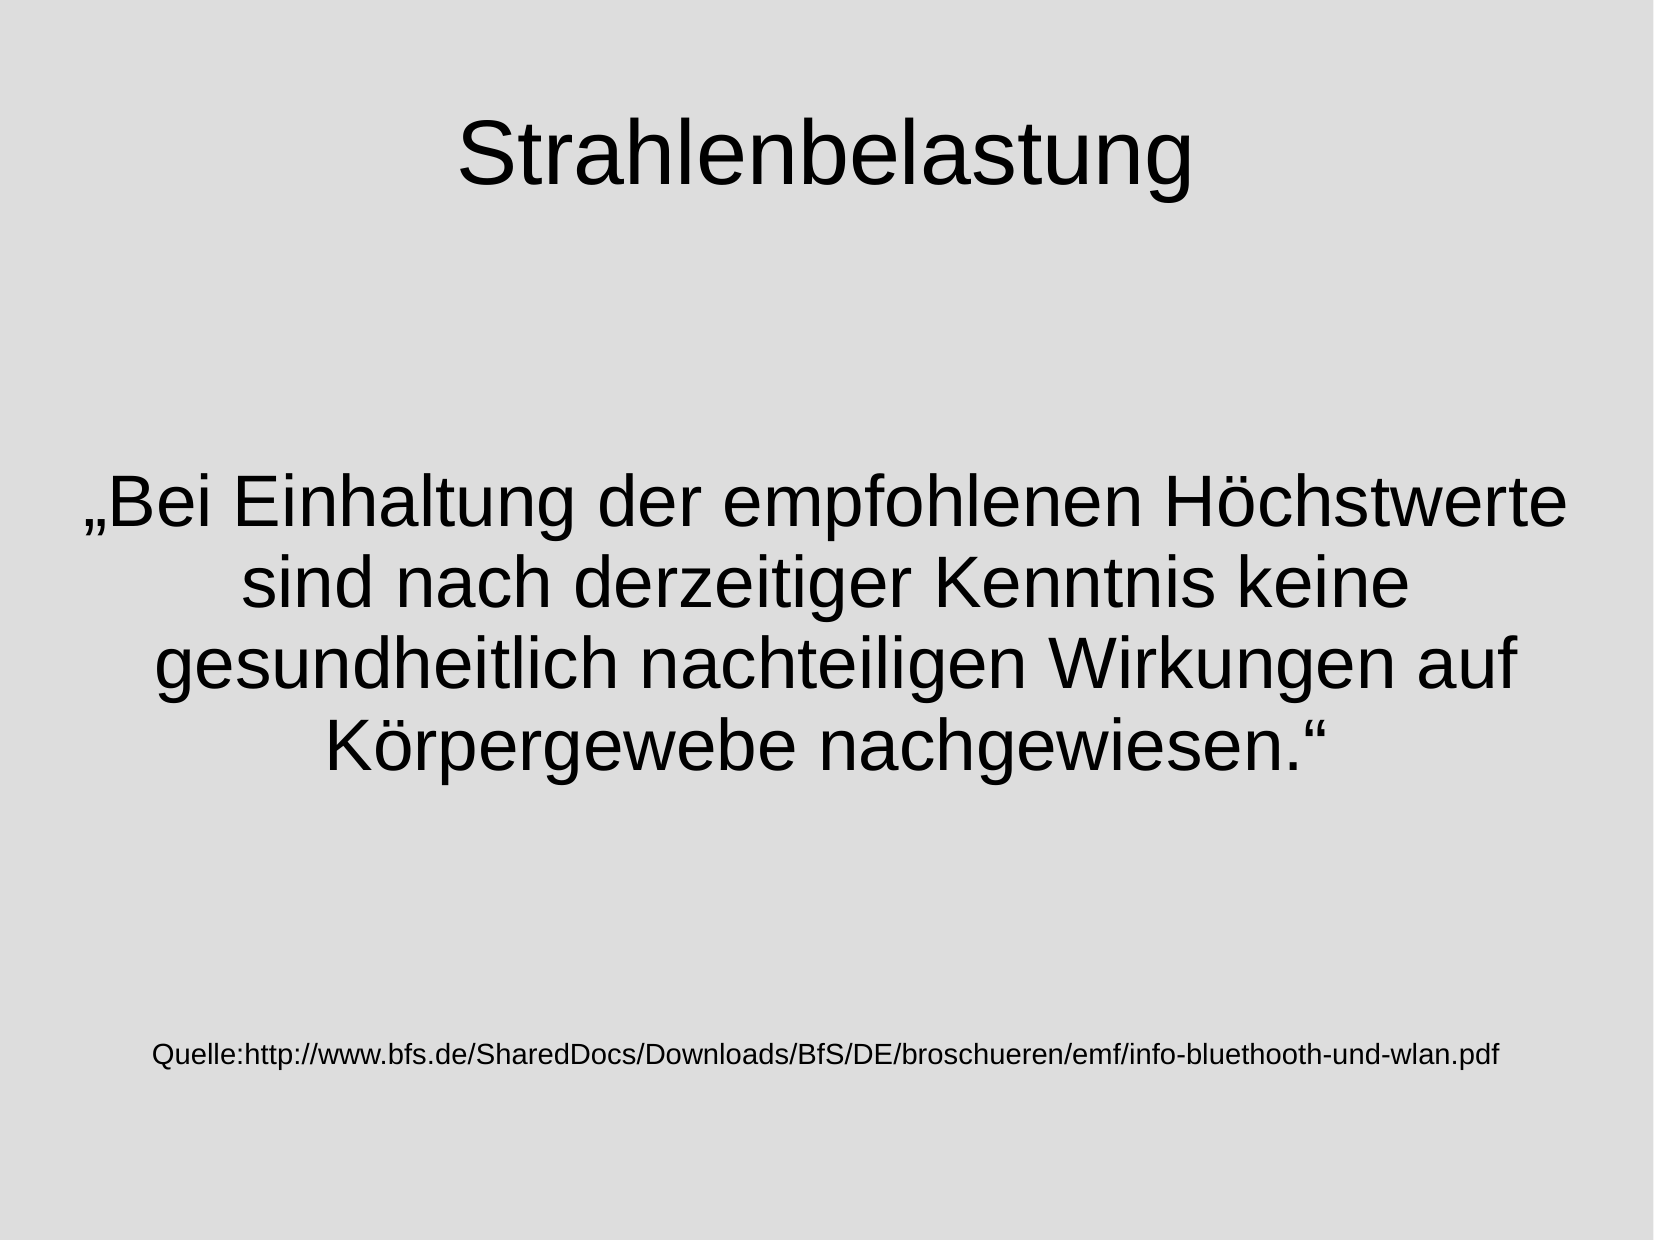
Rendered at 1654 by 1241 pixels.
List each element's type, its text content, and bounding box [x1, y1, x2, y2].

text_box „Bei Einhaltung der empfohlenen Höchstwerte sind nach derzeitiger Kenntnis keine gesundheitlich nachteiligen Wirkungen auf Körpergewebe nachgewiesen.“ Quelle:http://www.bfs.de/SharedDocs/Downloads/BfS/DE/broschueren/emf/info-bluethooth-und-wlan.pdf [0, 371, 1654, 1111]
title Strahlenbelastung [82, 49, 1571, 257]
